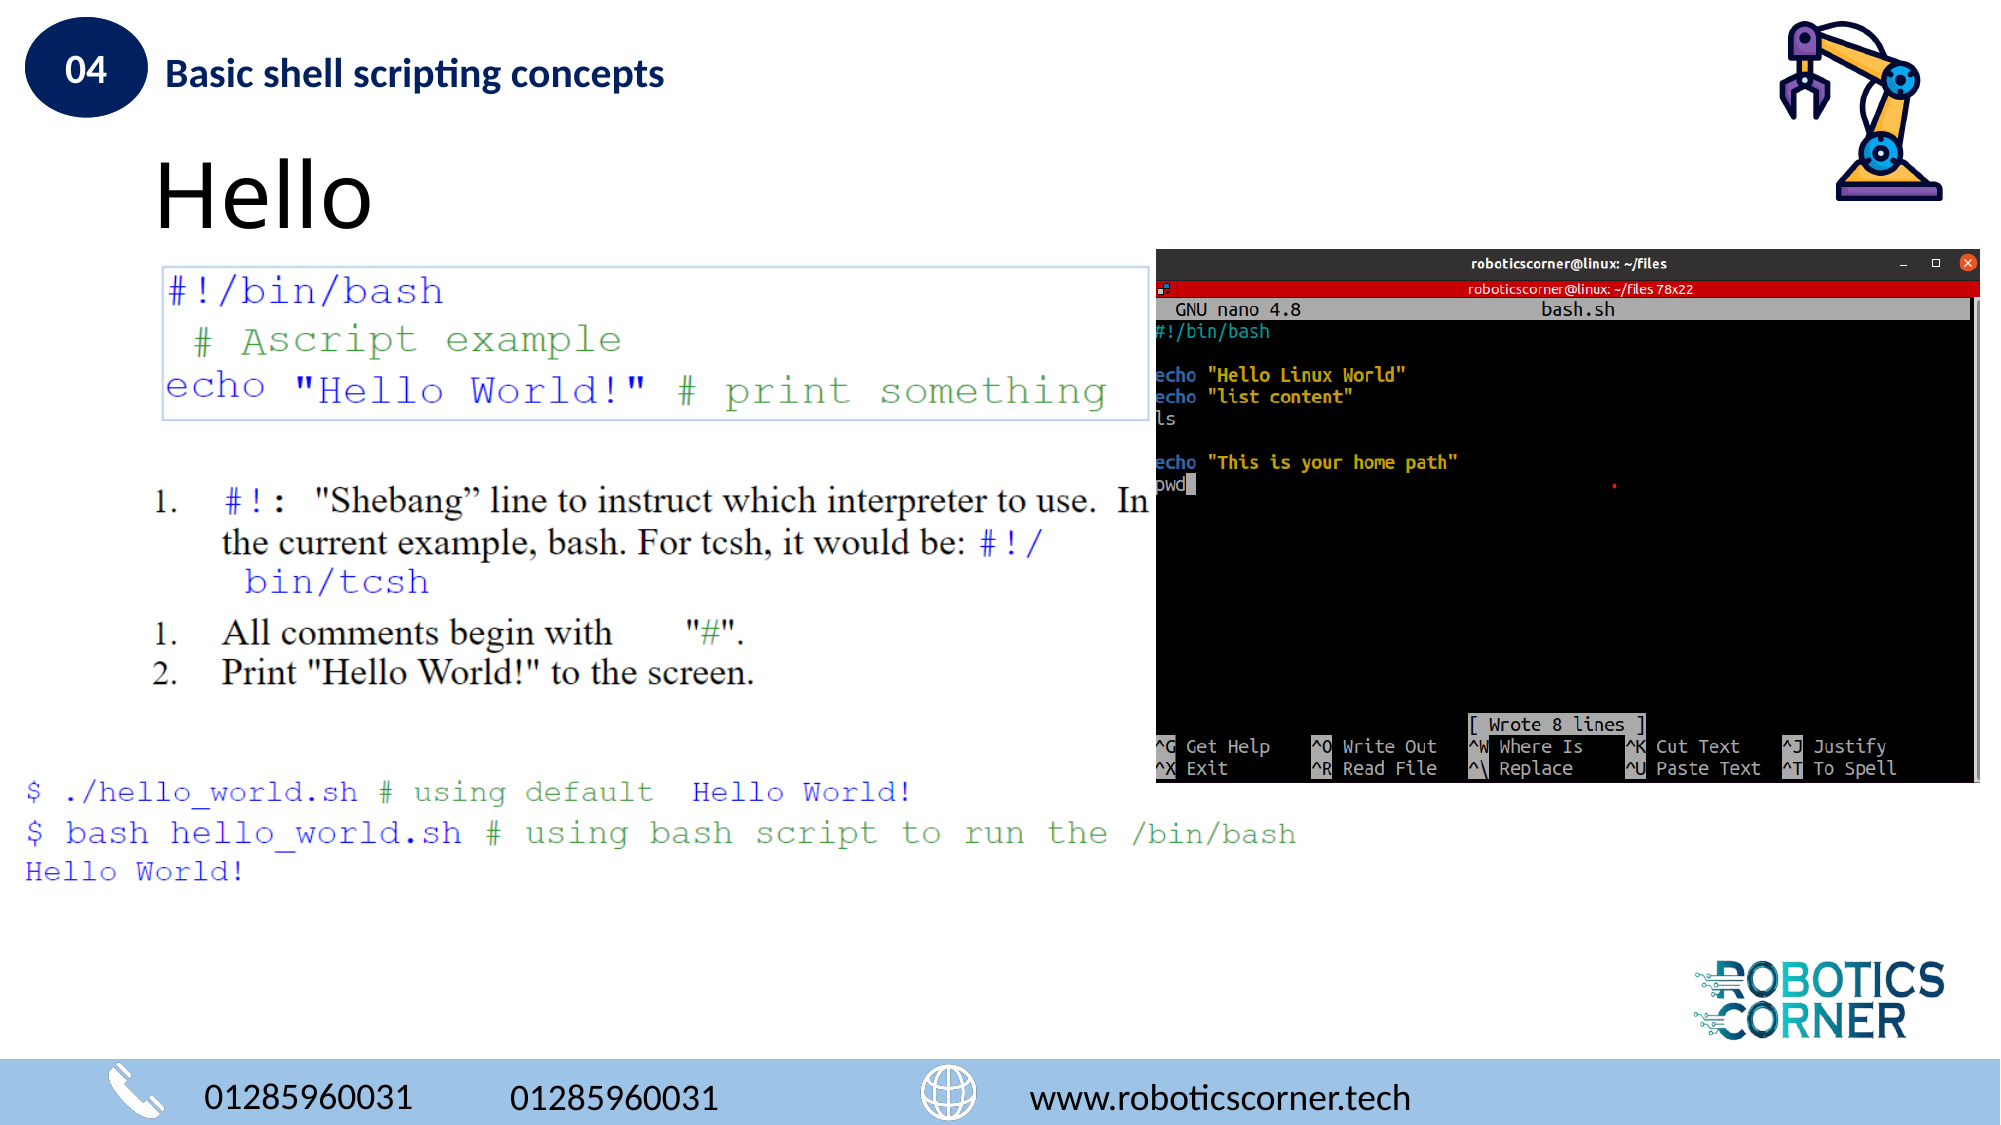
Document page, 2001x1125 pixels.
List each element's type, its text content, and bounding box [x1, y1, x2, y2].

text_box 01285960031 [495, 1064, 827, 1125]
text_box www.roboticscorner.tech [1014, 1065, 1546, 1125]
picture [915, 1059, 981, 1125]
text_box Basic shell scripting concepts [150, 38, 705, 154]
text_box 04 [22, 14, 150, 121]
picture [1771, 21, 1951, 201]
picture [4, 232, 1980, 919]
text_box [1953, 1059, 2000, 1125]
picture [1680, 859, 1953, 1125]
text_box [981, 1059, 1680, 1125]
picture [103, 1057, 170, 1124]
title Hello [137, 90, 1863, 249]
text_box [0, 1059, 915, 1125]
text_box 01285960031 [189, 1064, 495, 1125]
